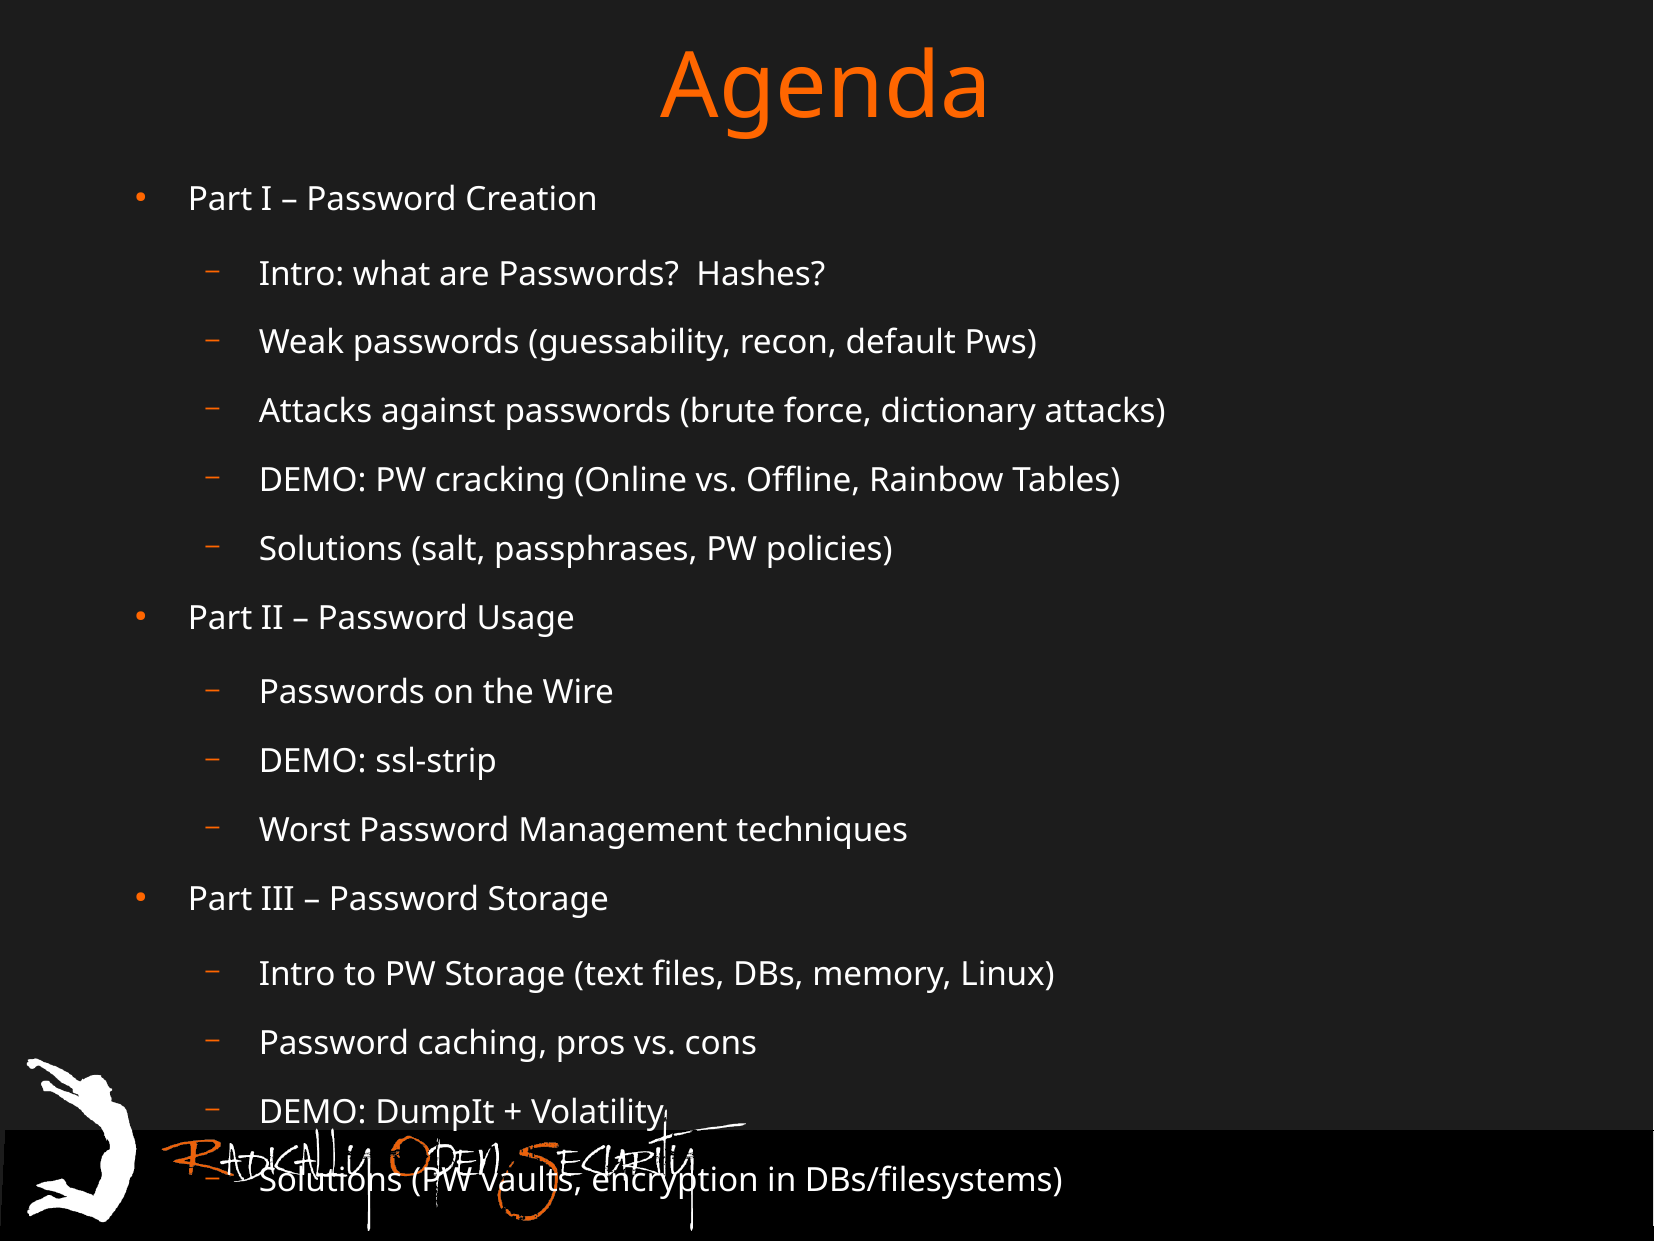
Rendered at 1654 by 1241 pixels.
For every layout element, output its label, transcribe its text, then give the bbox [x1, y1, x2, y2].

title Agenda [82, 20, 1571, 145]
list Part I – Password Creation Intro: what are Passwords? Hashes? Weak passwords (guessability, recon, default Pws) Attacks against passwords (brute force, dictionary attacks) DEMO: PW cracking (Online vs. Offline, Rainbow Tables) Solutions (salt, passphrases, PW policies) Part II – Password Usage Passwords on the Wire DEMO: ssl-strip Worst Password Management techniques Part III – Password Storage Intro to PW Storage (text files, DBs, memory, Linux) Password caching, pros vs. cons DEMO: DumpIt + Volatility Solutions (PW vaults, encryption in DBs/filesystems) [116, 174, 1605, 1192]
picture [0, 1022, 778, 1241]
